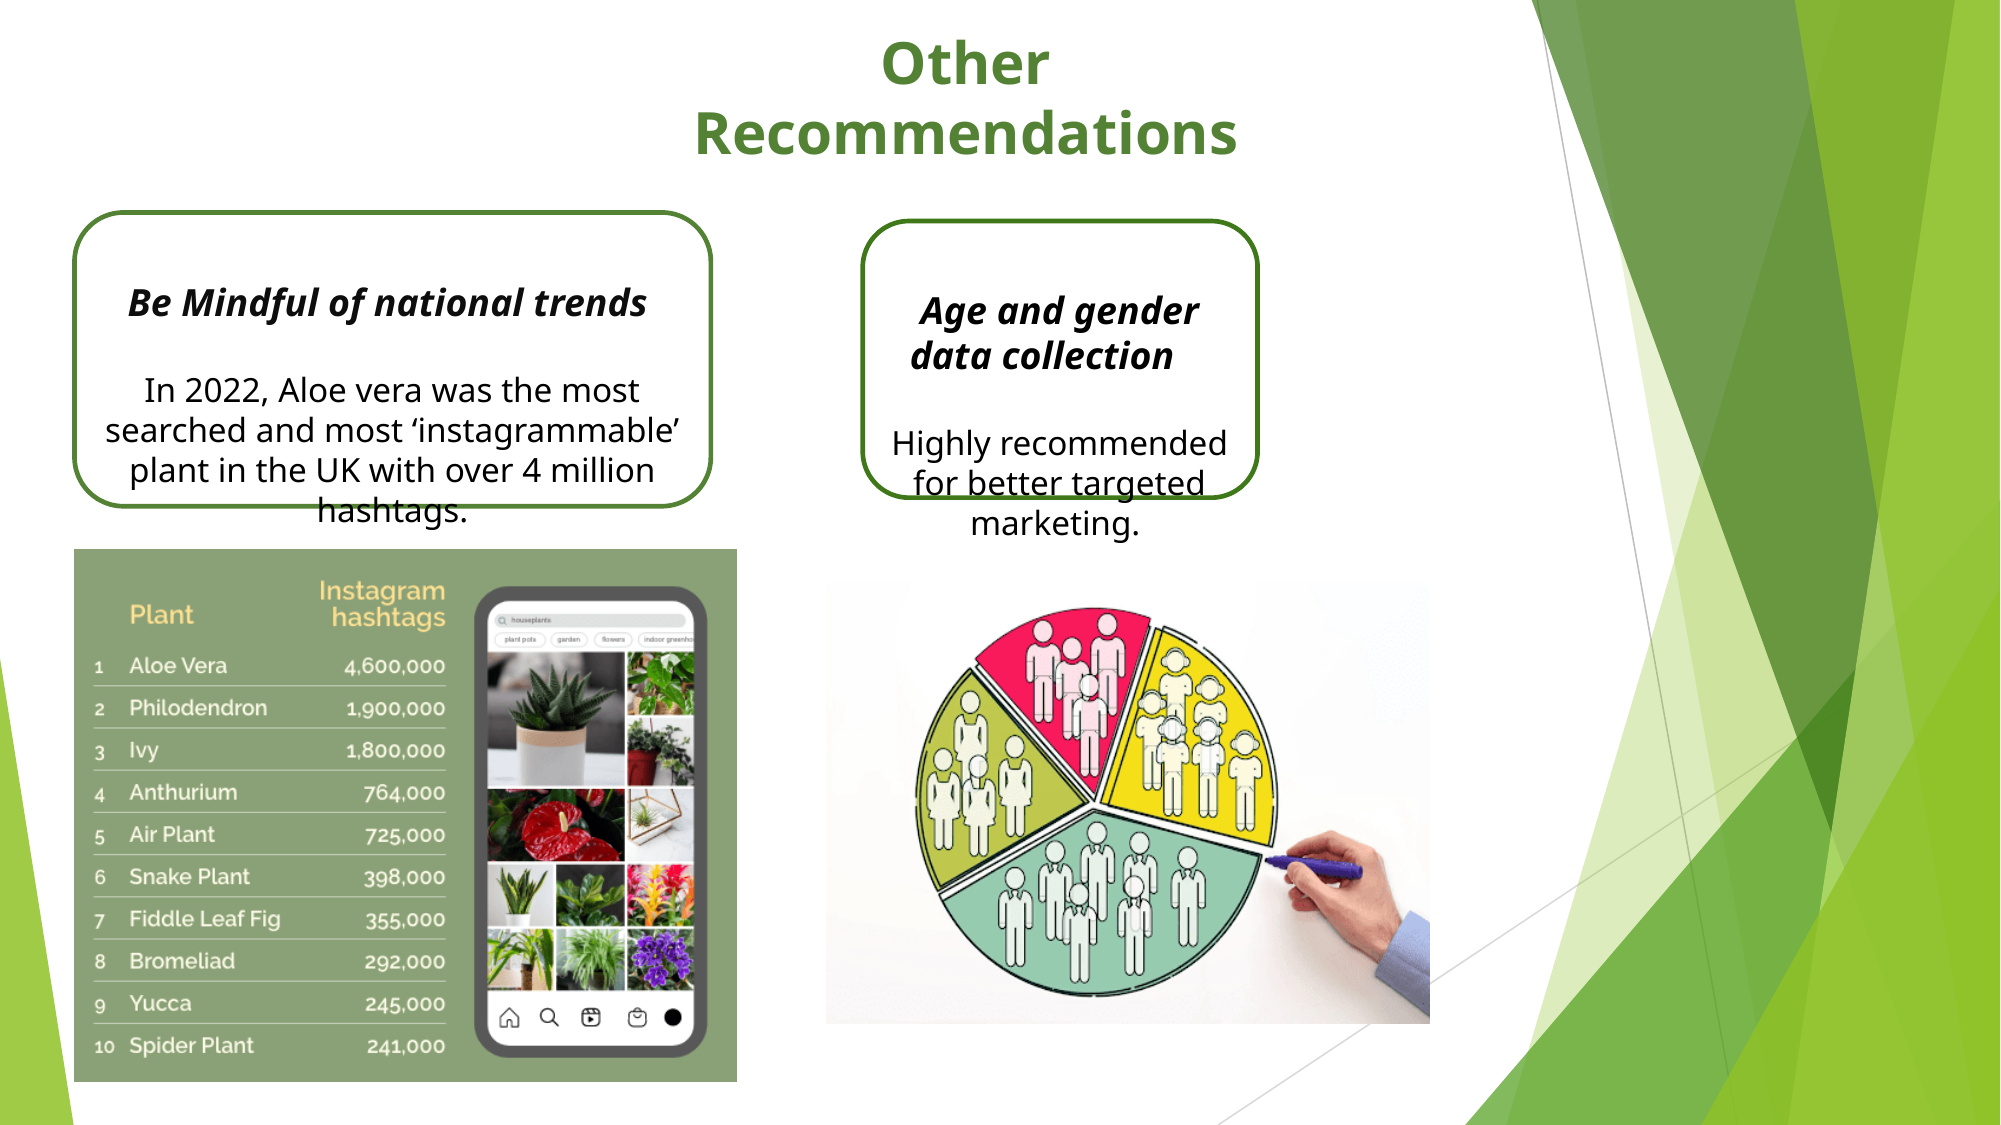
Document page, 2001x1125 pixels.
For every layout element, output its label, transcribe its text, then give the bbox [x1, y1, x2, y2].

text_box Age and gender data collection Highly recommended for better targeted marketing. [862, 221, 1258, 498]
title Other Recommendations [601, 18, 1332, 92]
picture [826, 583, 1430, 1024]
picture [74, 549, 737, 1082]
text_box Be Mindful of national trends In 2022, Aloe vera was the most searched and most ‘instagrammable’ plant in the UK with over 4 million hashtags. [74, 212, 711, 507]
